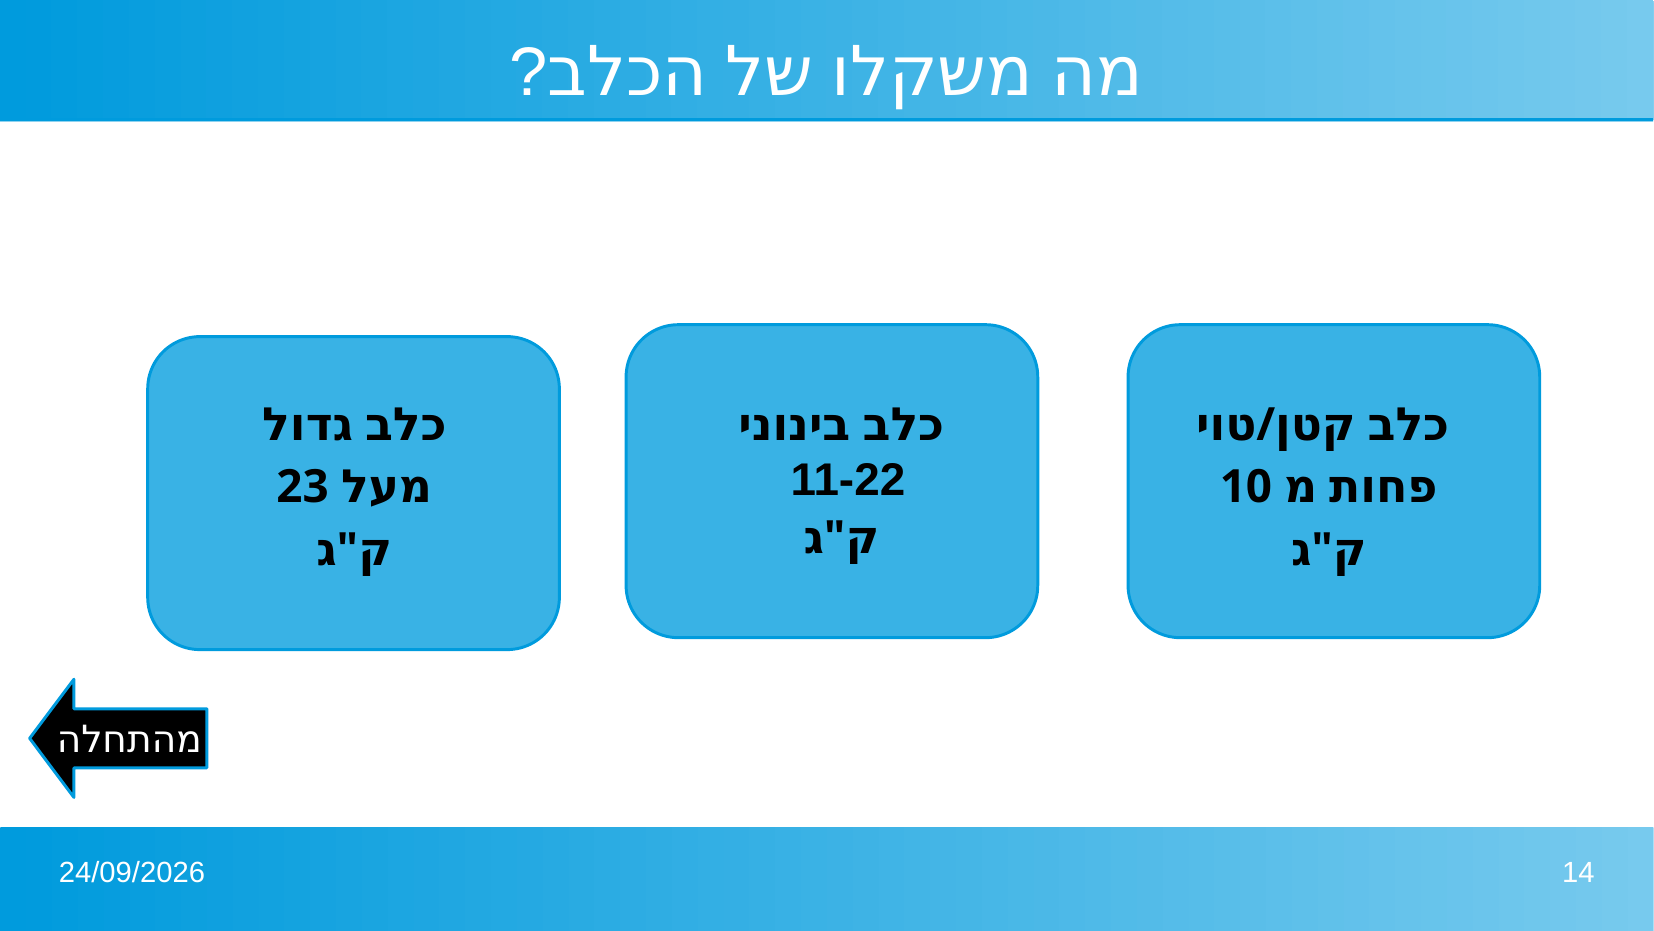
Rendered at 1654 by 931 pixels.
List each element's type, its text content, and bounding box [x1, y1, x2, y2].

title ?מה משקלו של הכלב [59, 21, 1595, 116]
text_box [147, 336, 560, 650]
text_box כלב קטן/טוי פחות מ 10 ק"ג [1181, 383, 1477, 587]
text_box כלב בינוני 11-22 ק"ג [679, 383, 1004, 576]
text_box כלב גדול מעל 23 ק"ג [206, 383, 503, 587]
text_box [626, 324, 1038, 638]
text_box מהתחלה [29, 679, 207, 798]
text_box [1128, 324, 1540, 638]
